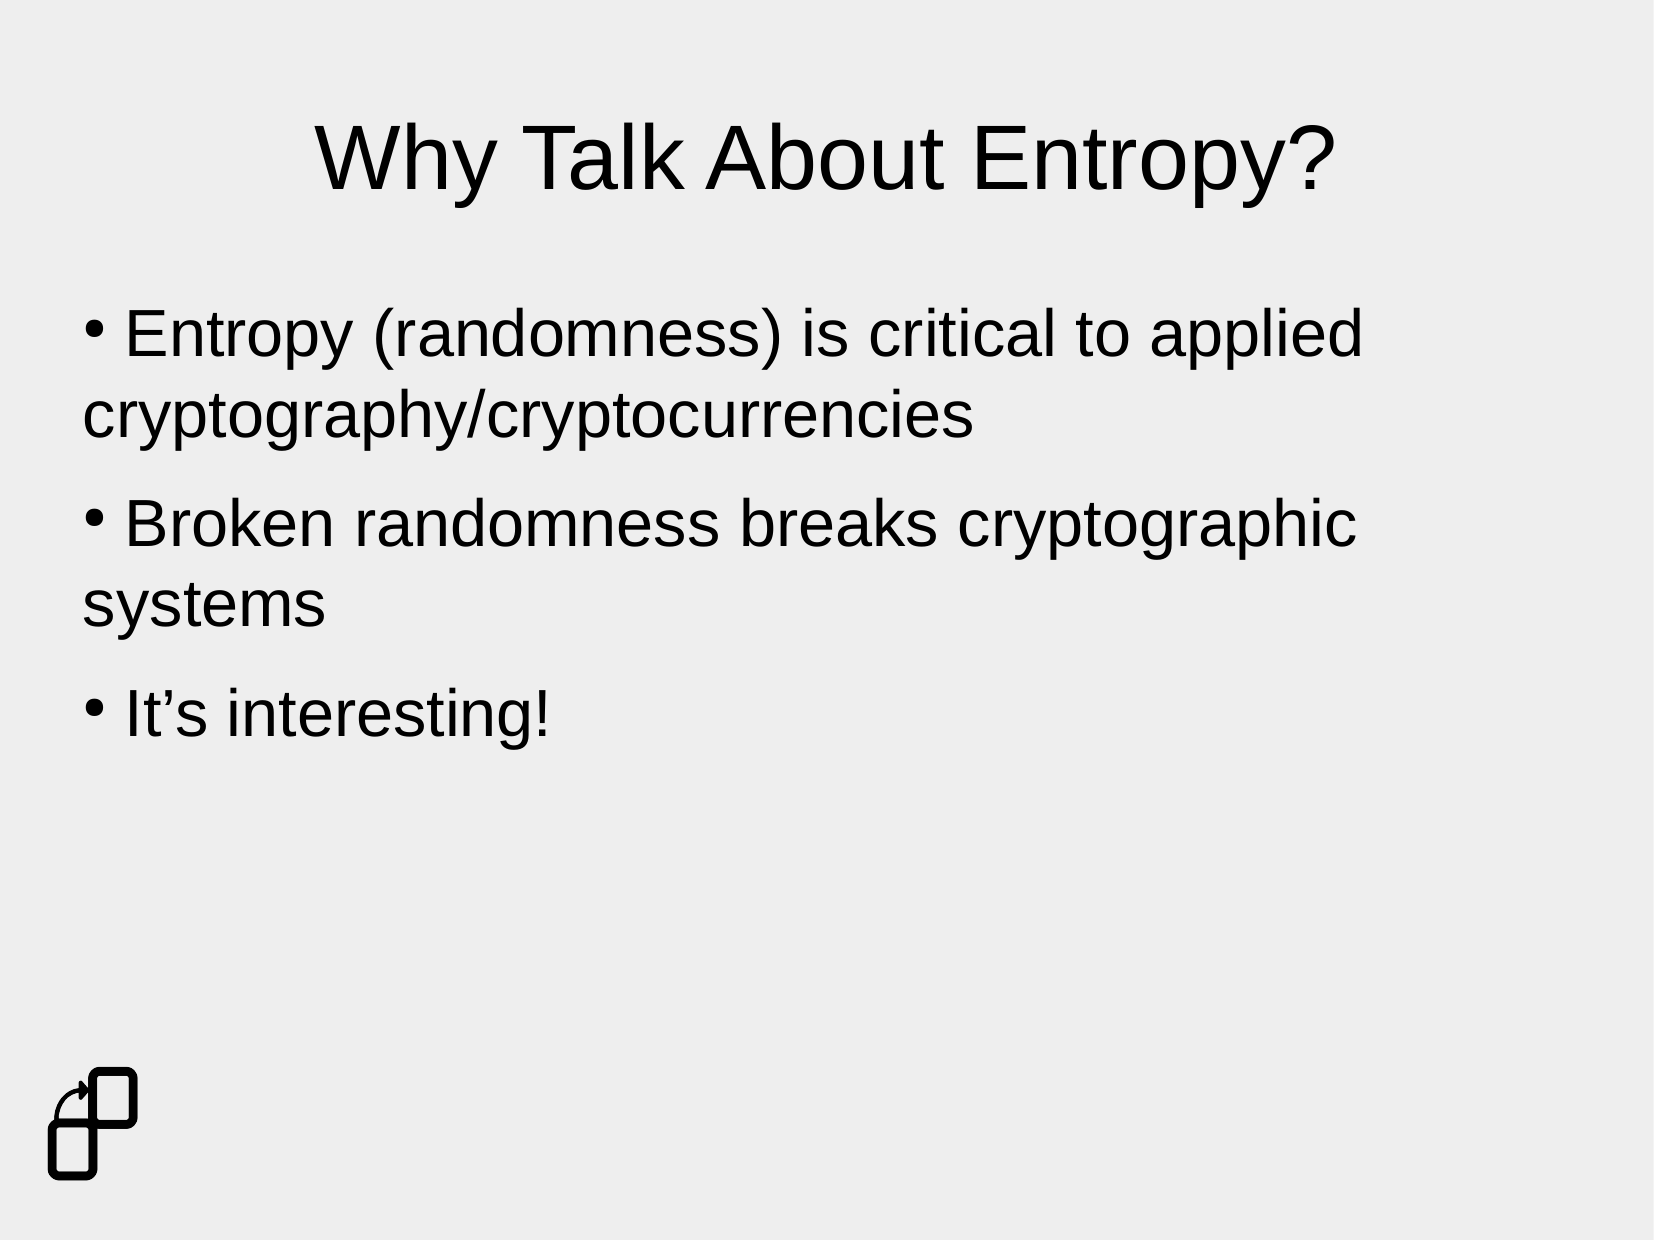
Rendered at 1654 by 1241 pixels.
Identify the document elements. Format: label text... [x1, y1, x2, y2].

title Why Talk About Entropy? [82, 97, 1571, 209]
picture [30, 1062, 153, 1186]
list Entropy (randomness) is critical to applied cryptography/cryptocurrencies Broken randomness breaks cryptographic systems It’s interesting! [82, 290, 1571, 1010]
